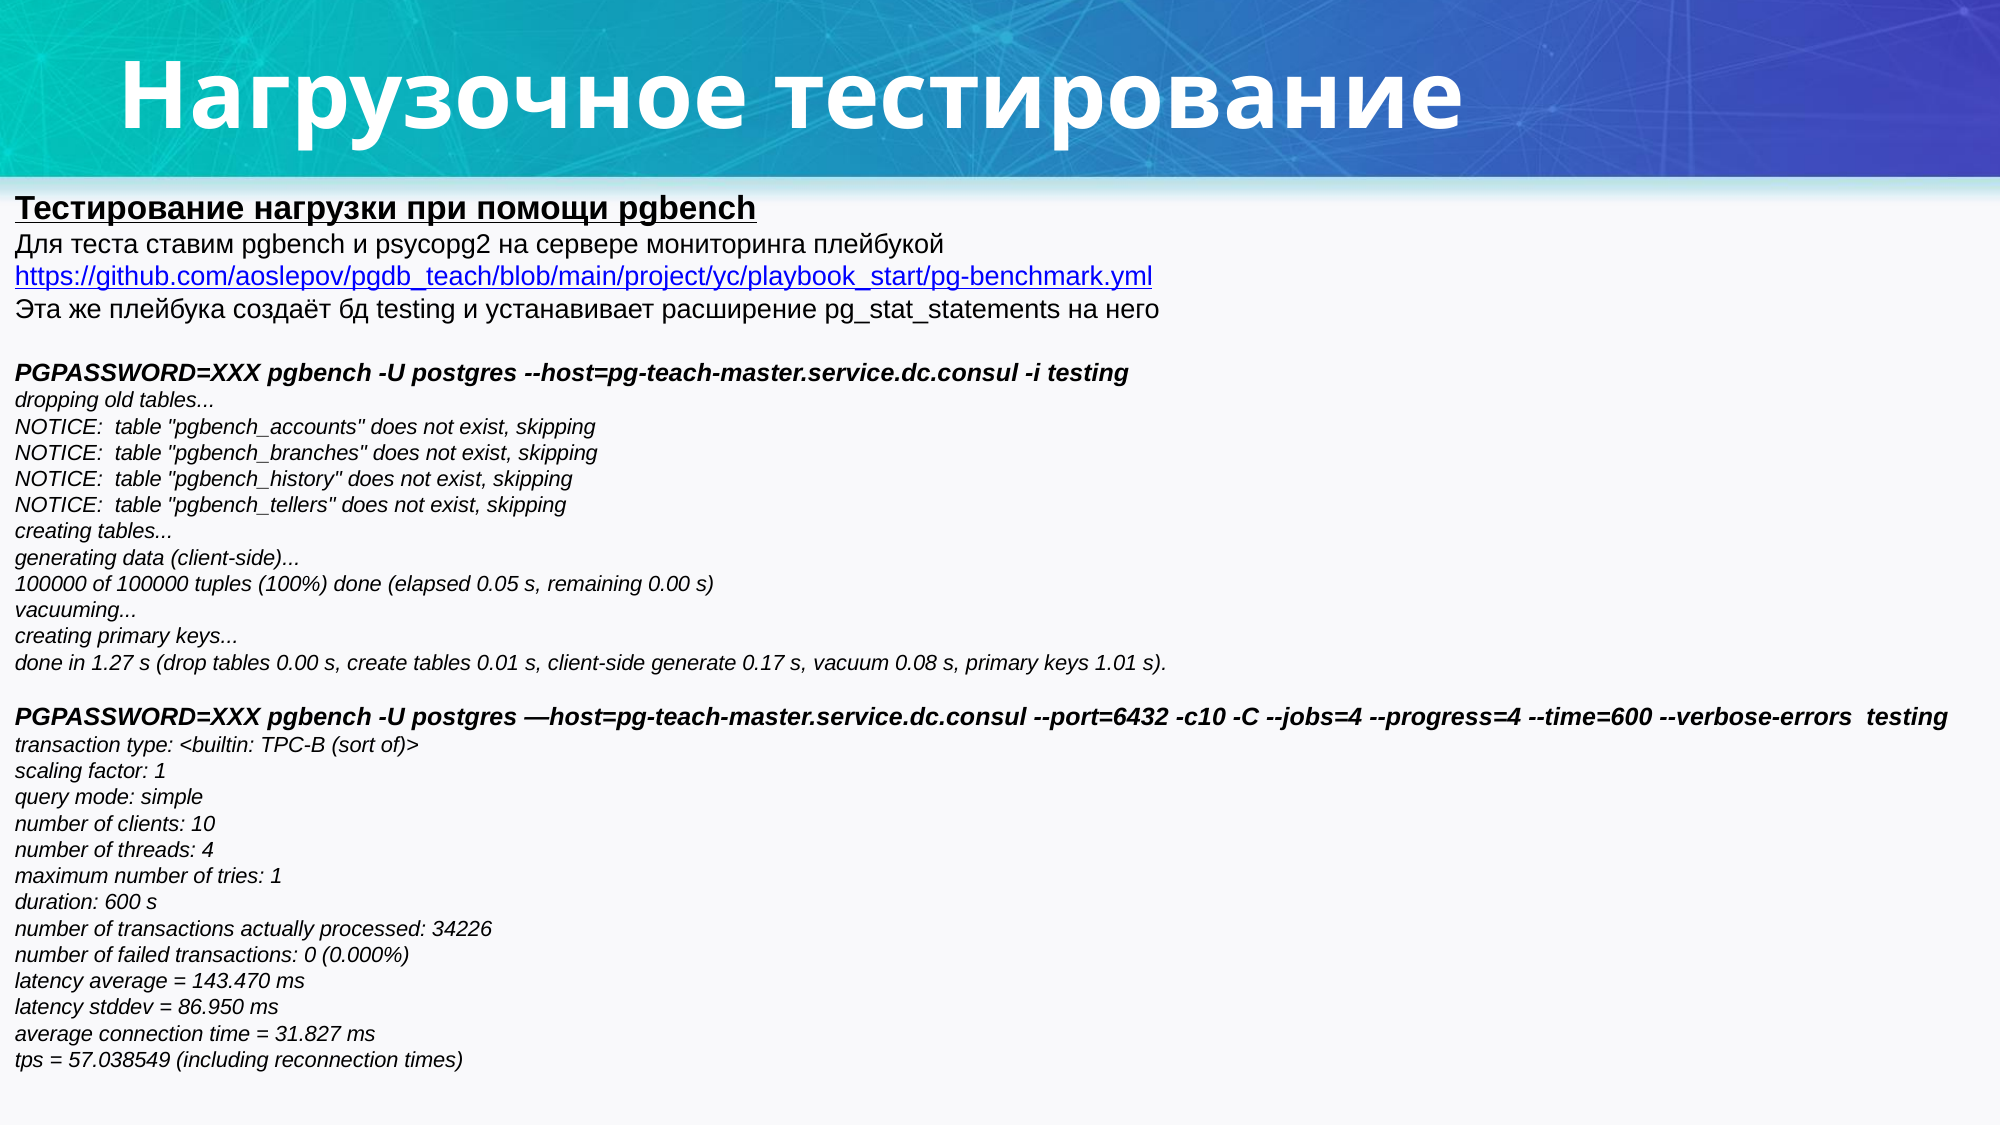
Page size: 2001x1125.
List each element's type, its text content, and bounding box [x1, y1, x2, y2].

text_box Нагрузочное тестирование [117, 57, 1882, 139]
picture [0, 0, 2000, 171]
text_box Нагрузочное тестирование [312, 87, 332, 118]
text_box Тестирование нагрузки при помощи pgbench Для теста ставим pgbench и psycopg2 на сервере мониторинга плейбукой https://github.com/aoslepov/pgdb_teach/blob/main/project/yc/playbook_start/pg-benchmark.yml Эта же плейбука создаёт бд testing и устанавивает расширение pg_stat_statements на него PGPASSWORD=XXX pgbench -U postgres --host=pg-teach-master.service.dc.consul -i testing dropping old tables... NOTICE: table "pgbench_accounts" does not exist, skipping NOTICE: table "pgbench_branches" does not exist, skipping NOTICE: table "pgbench_history" does not exist, skipping NOTICE: table "pgbench_tellers" does not exist, skipping creating tables... generating data (client-side)... 100000 of 100000 tuples (100%) done (elapsed 0.05 s, remaining 0.00 s) vacuuming... creating primary keys... done in 1.27 s (drop tables 0.00 s, create tables 0.01 s, client-side generate 0.17 s, vacuum 0.08 s, primary keys 1.01 s). PGPASSWORD=XXX pgbench -U postgres —host=pg-teach-master.service.dc.consul --port=6432 -c10 -C --jobs=4 --progress=4 --time=600 --verbose-errors testing transaction type: <builtin: TPC-B (sort of)> scaling factor: 1 query mode: simple number of clients: 10 number of threads: 4 maximum number of tries: 1 duration: 600 s number of transactions actually processed: 34226 number of failed transactions: 0 (0.000%) latency average = 143.470 ms latency stddev = 86.950 ms average connection time = 31.827 ms tps = 57.038549 (including reconnection times) [0, 171, 2000, 1125]
text_box Нагрузочное тестирование [1068, 87, 1088, 118]
